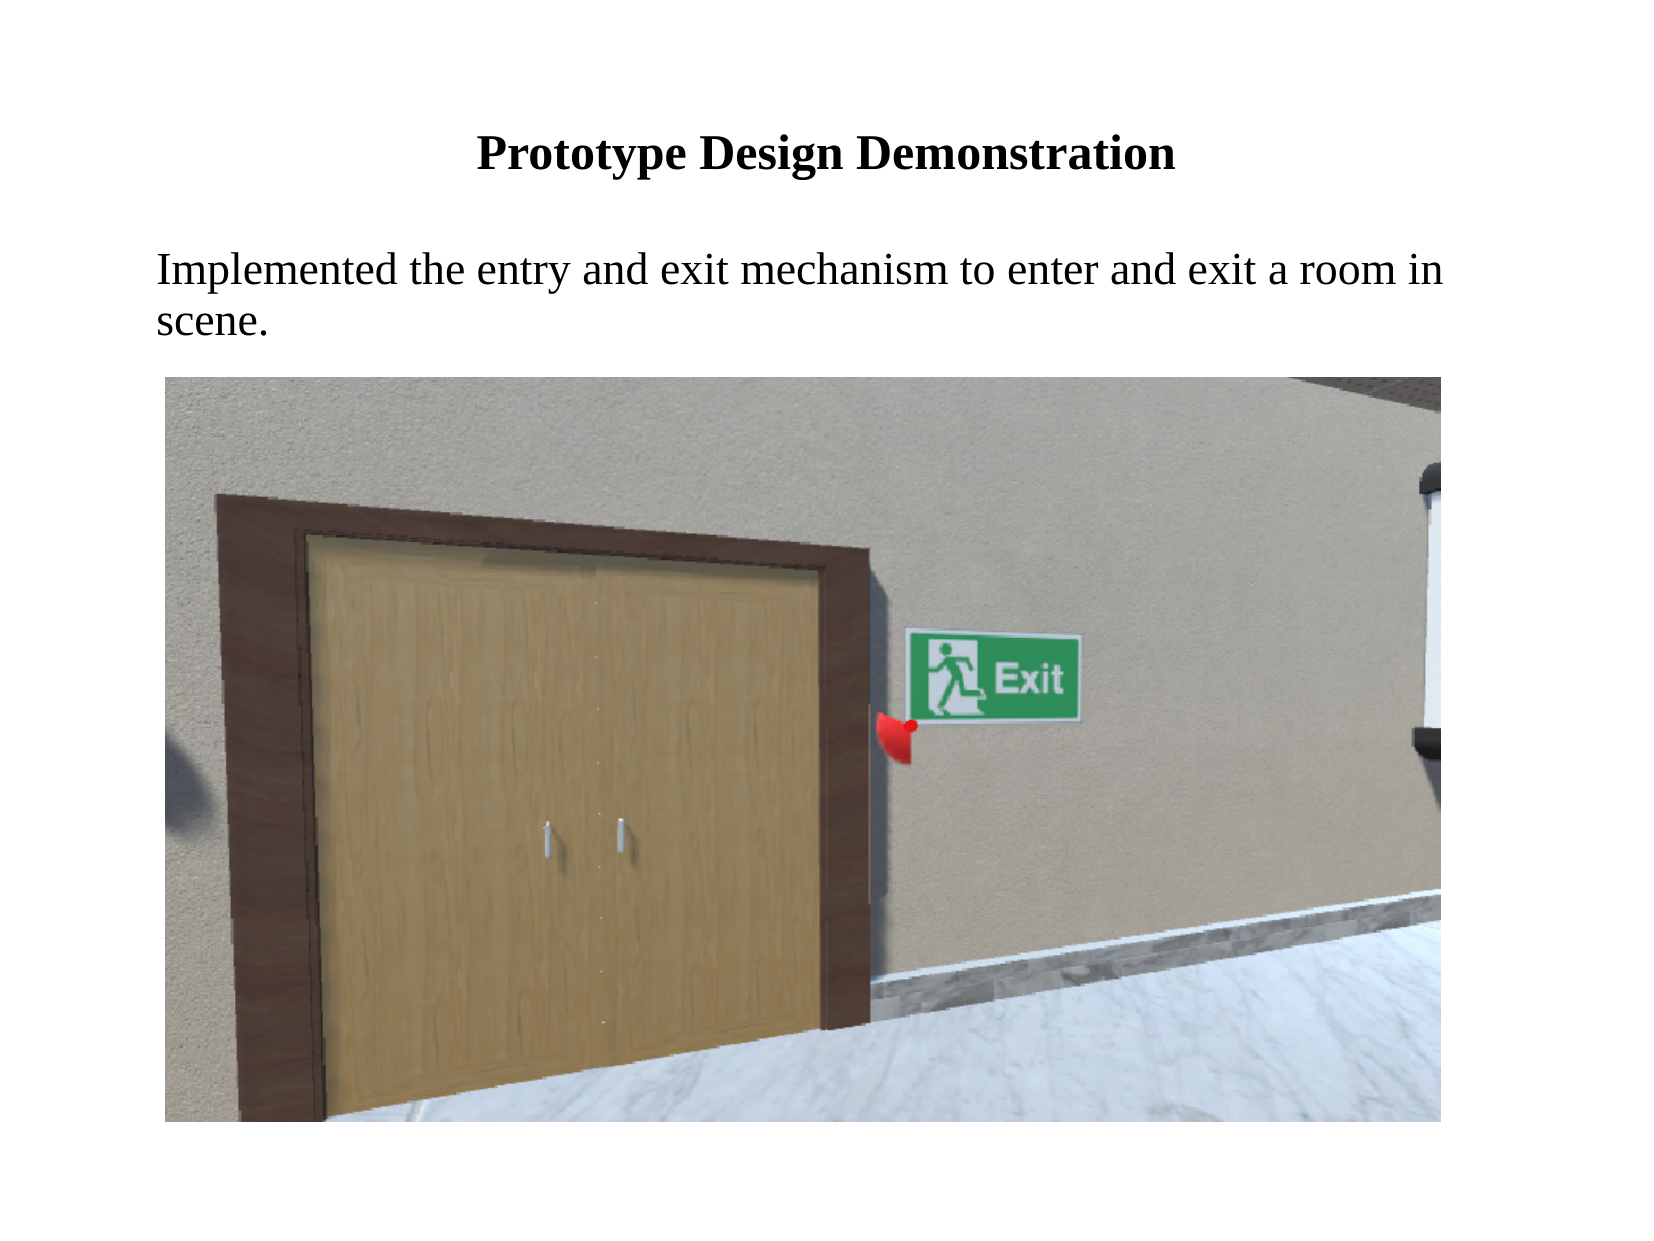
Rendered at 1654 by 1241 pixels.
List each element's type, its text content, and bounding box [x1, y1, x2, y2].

picture [165, 377, 1441, 1123]
title Prototype Design Demonstration [82, 49, 1571, 256]
text_box Implemented the entry and exit mechanism to enter and exit a room in scene. [141, 236, 1512, 354]
